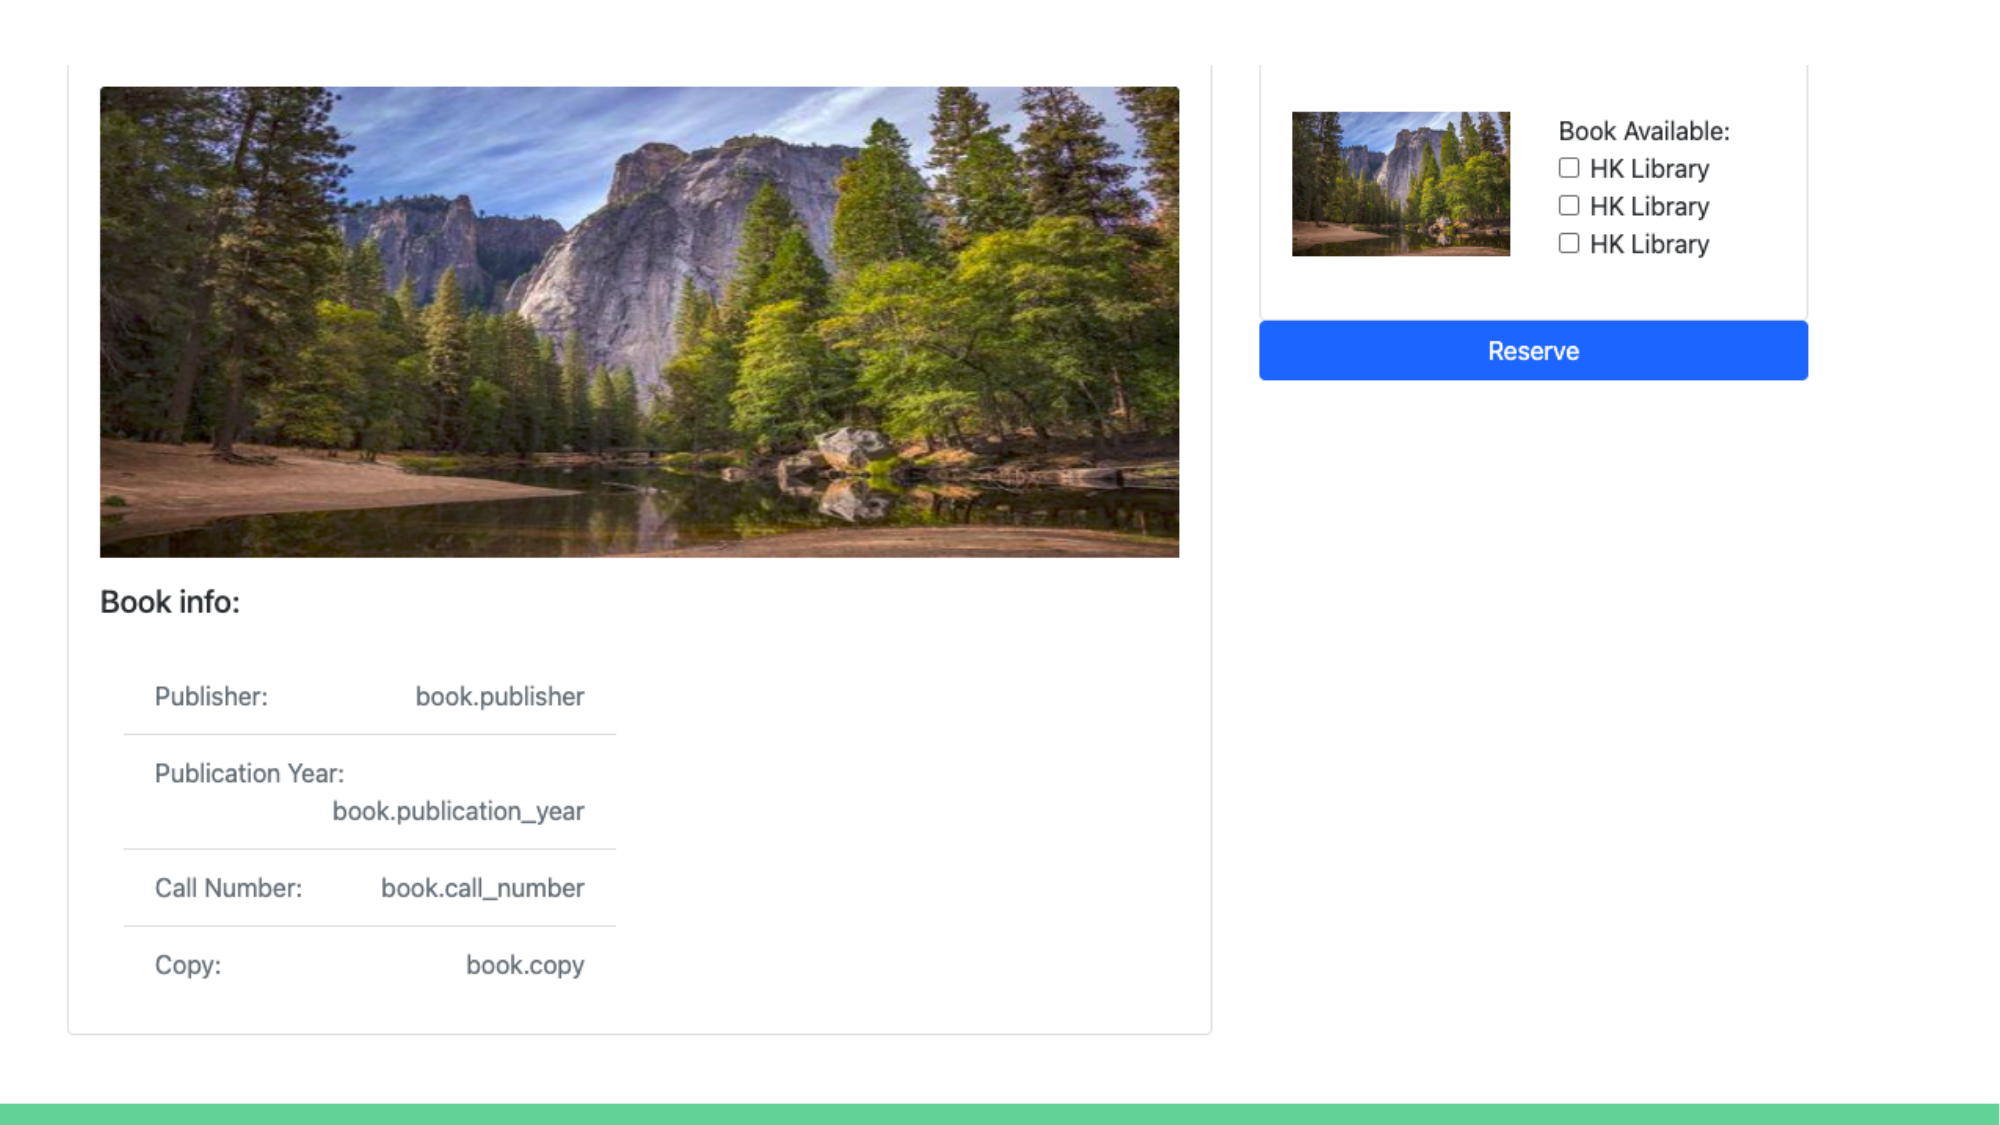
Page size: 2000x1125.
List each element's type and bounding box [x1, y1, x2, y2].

picture [0, 65, 2000, 1059]
